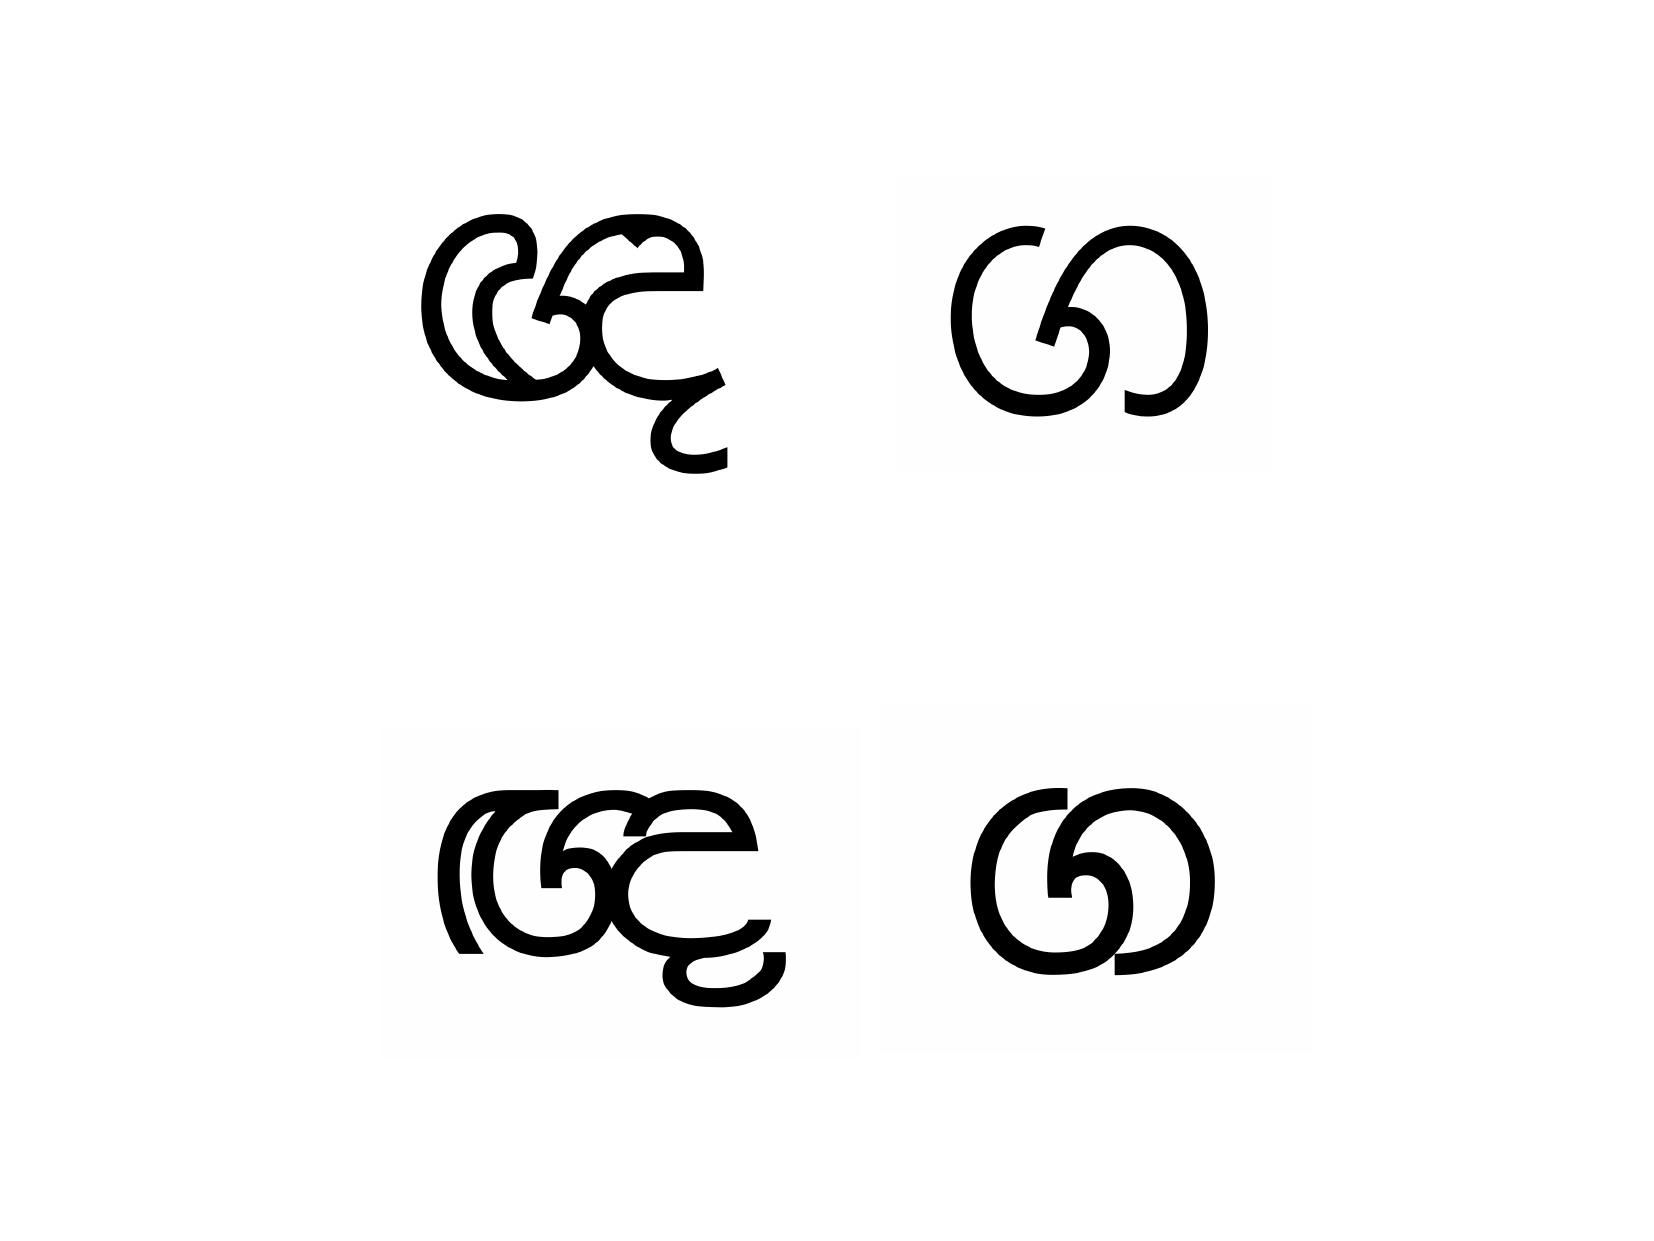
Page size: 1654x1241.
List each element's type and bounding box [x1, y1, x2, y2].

picture [879, 705, 1314, 1053]
picture [380, 726, 861, 1059]
picture [339, 125, 831, 541]
picture [896, 174, 1272, 471]
